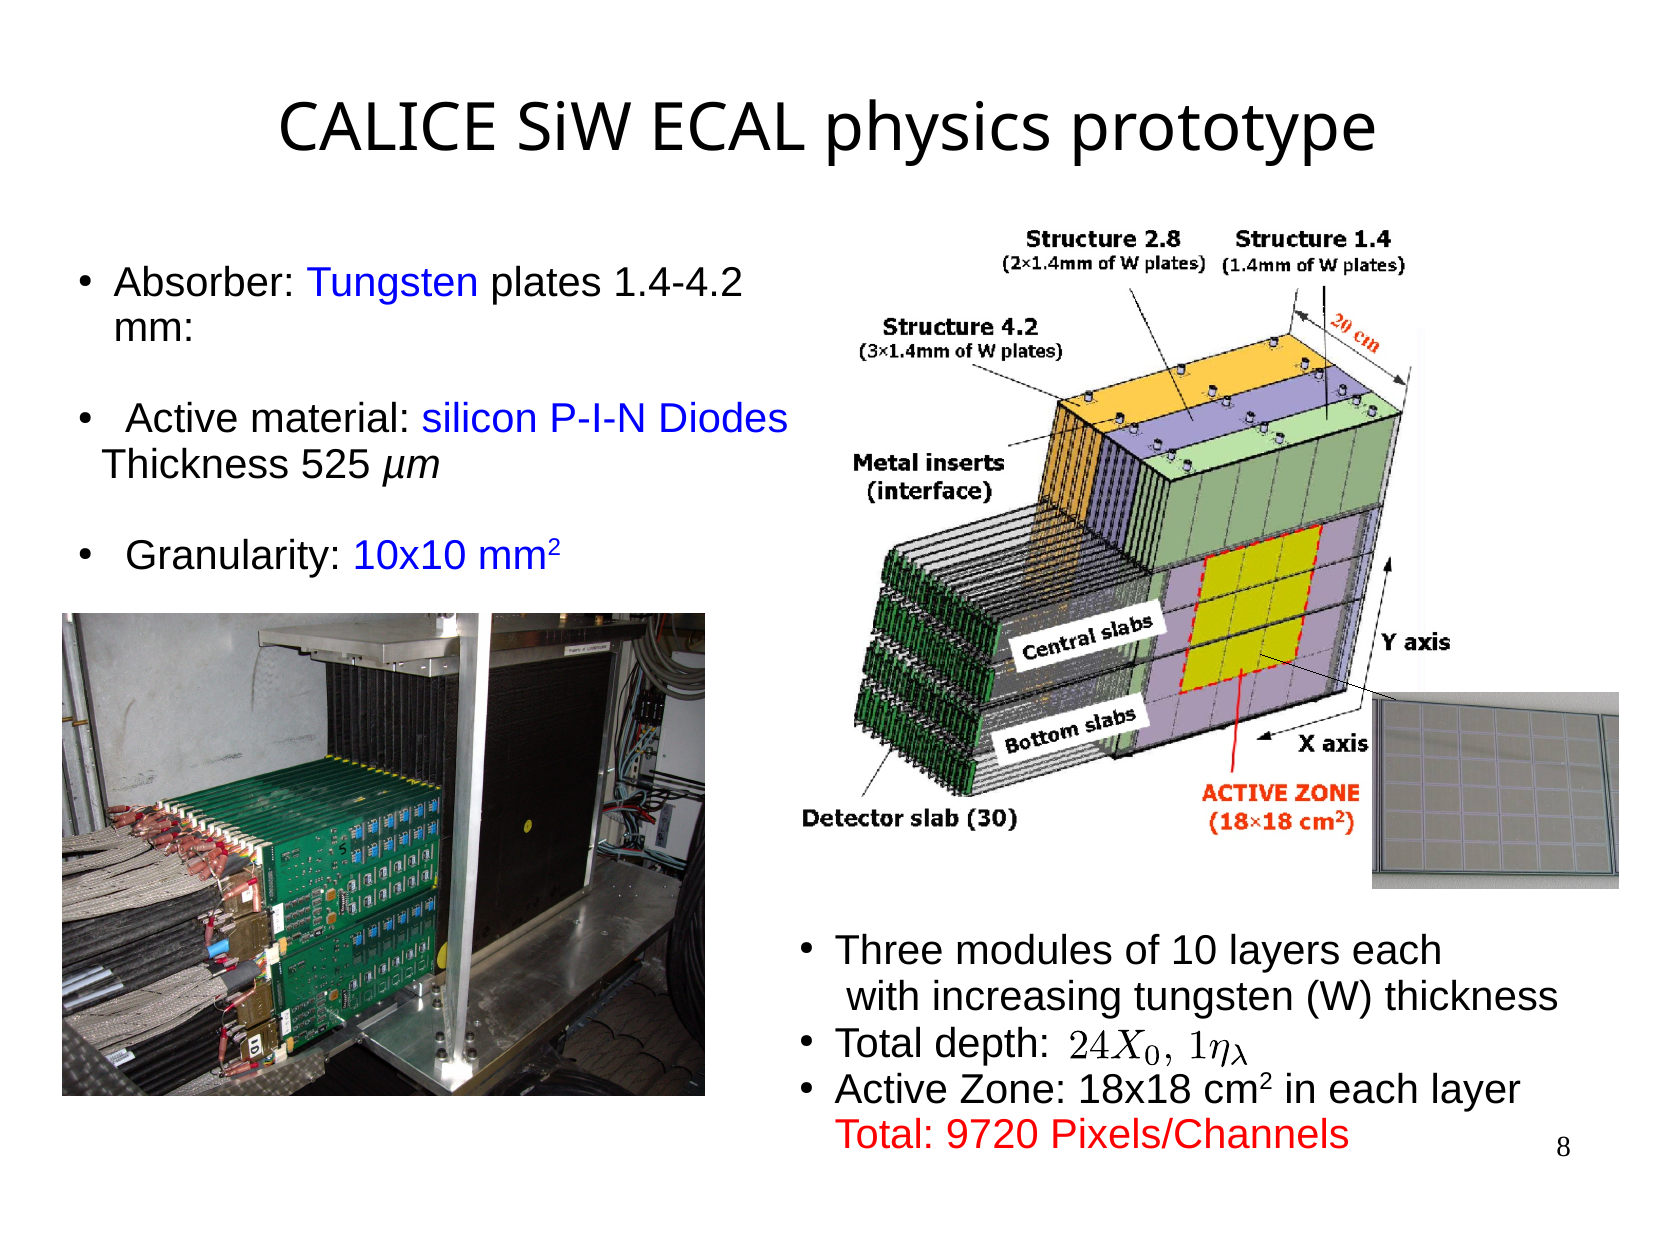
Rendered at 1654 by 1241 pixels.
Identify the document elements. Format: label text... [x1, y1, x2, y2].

text_box Absorber: Tungsten plates 1.4-4.2 mm: Active material: silicon P-I-N Diodes Thickness 525 µm Granularity: 10x10 mm2 [63, 252, 812, 730]
title CALICE SiW ECAL physics prototype [85, 52, 1571, 198]
text_box Three modules of 10 layers each with increasing tungsten (W) thickness Total depth: Active Zone: 18x18 cm2 in each layer Total: 9720 Pixels/Channels [784, 918, 1632, 1166]
text_box [1068, 1029, 1249, 1068]
picture [62, 613, 705, 1096]
picture [791, 217, 1619, 889]
